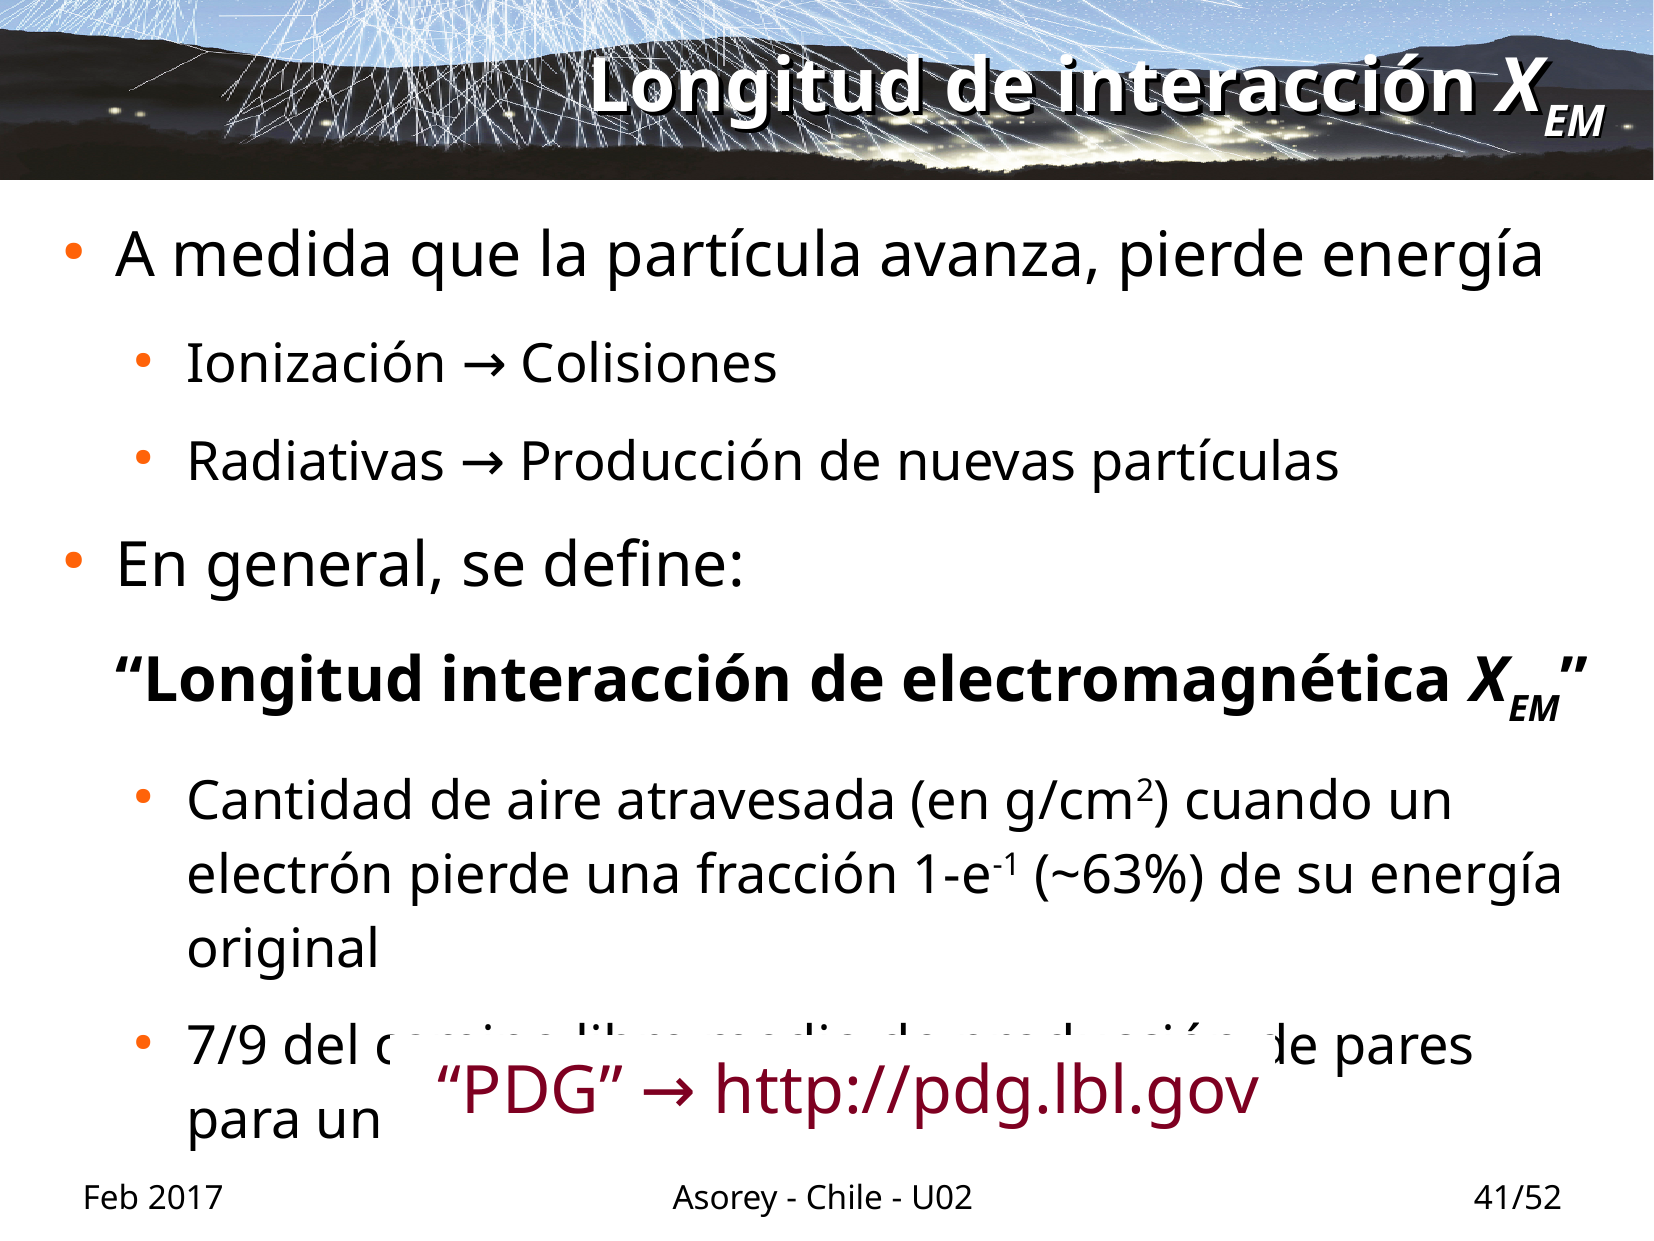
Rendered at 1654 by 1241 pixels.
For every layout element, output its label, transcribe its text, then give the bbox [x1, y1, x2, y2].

title Longitud de interacción XEM [45, 15, 1606, 166]
text_box “PDG” → http://pdg.lbl.gov [390, 1035, 1276, 1141]
picture [0, 0, 1654, 180]
list A medida que la partícula avanza, pierde energía Ionización → Colisiones Radiativas → Producción de nuevas partículas En general, se define: “Longitud interacción de electromagnética XEM” Cantidad de aire atravesada (en g/cm2) cuando un electrón pierde una fracción 1-e-1 (~63%) de su energía original 7/9 del camino libre medio de producción de pares para un fotón [45, 210, 1606, 1156]
